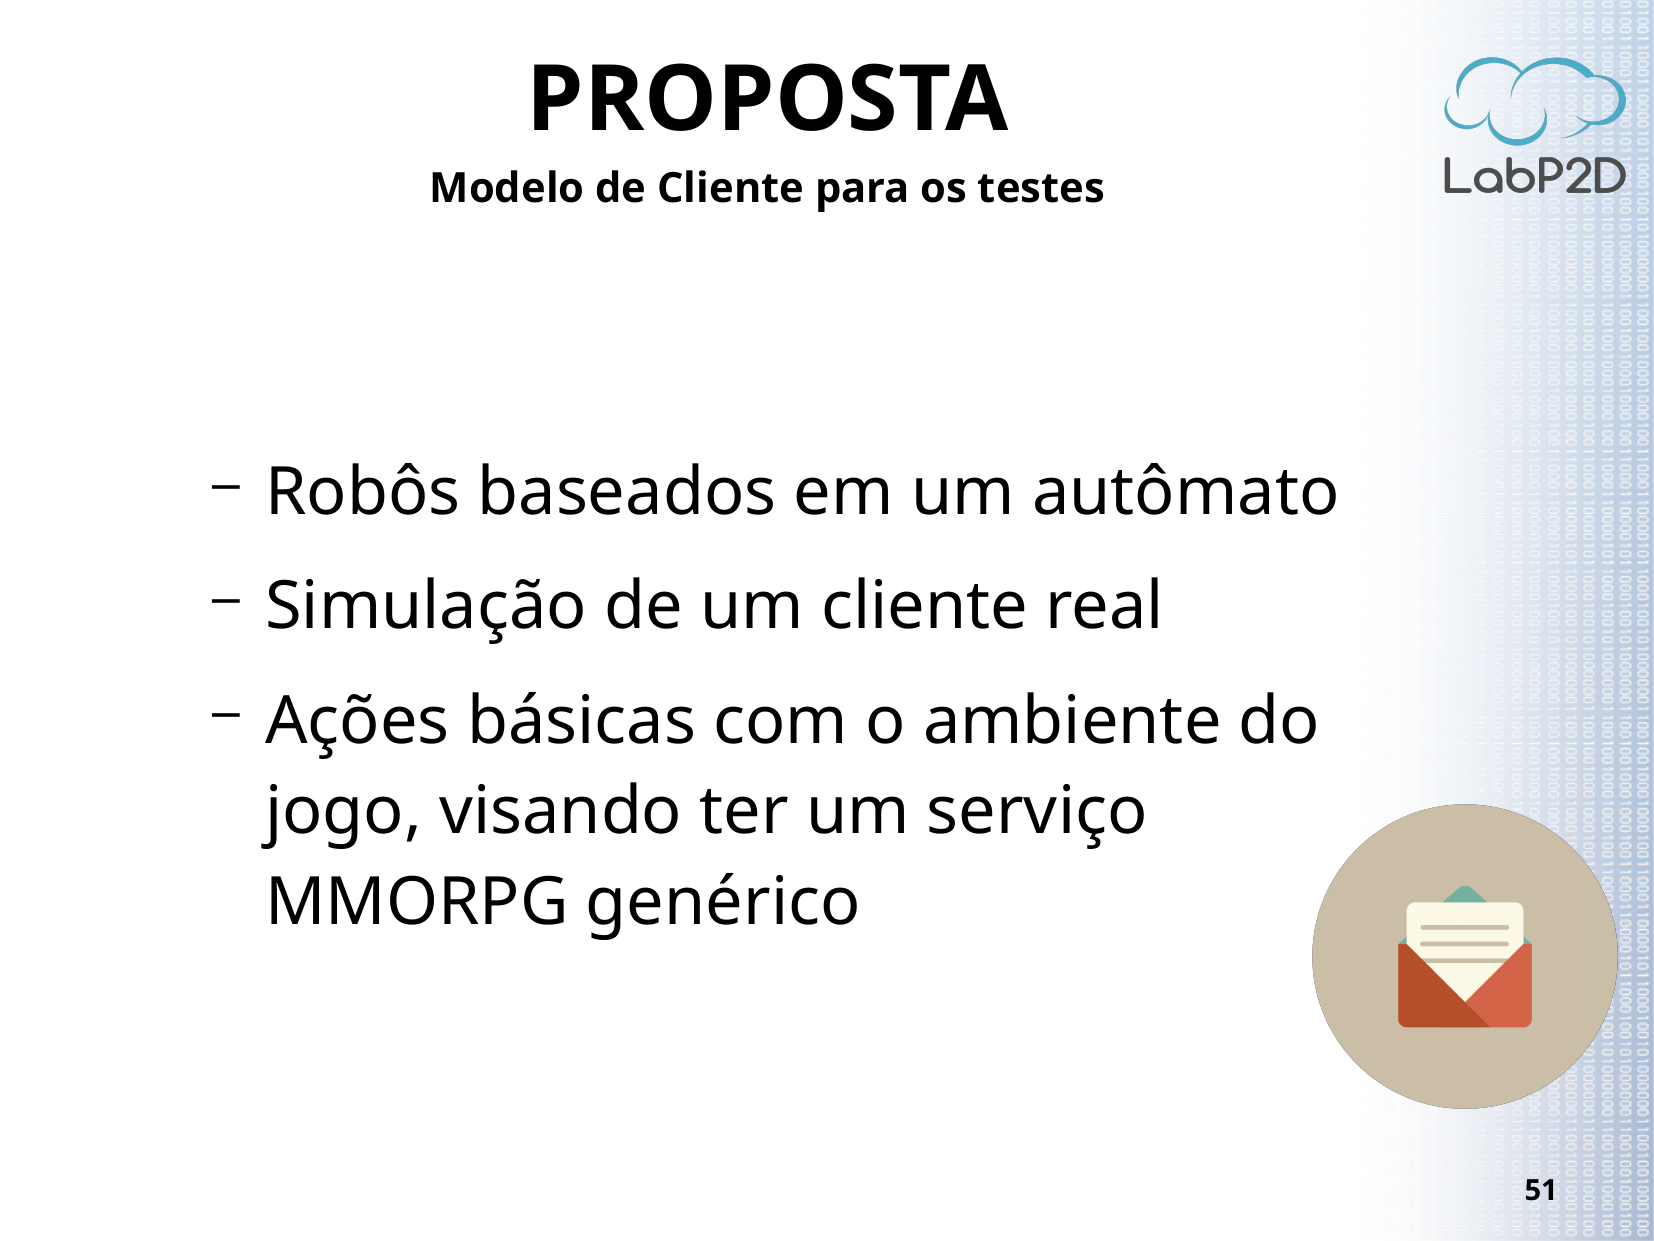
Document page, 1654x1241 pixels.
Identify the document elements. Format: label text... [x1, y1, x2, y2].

list Robôs baseados em um autômato Simulação de um cliente real Ações básicas com o ambiente do jogo, visando ter um serviço MMORPG genérico [123, 271, 1406, 1116]
picture [1311, 1, 1654, 1240]
title PROPOSTA Modelo de Cliente para os testes [82, 19, 1453, 227]
